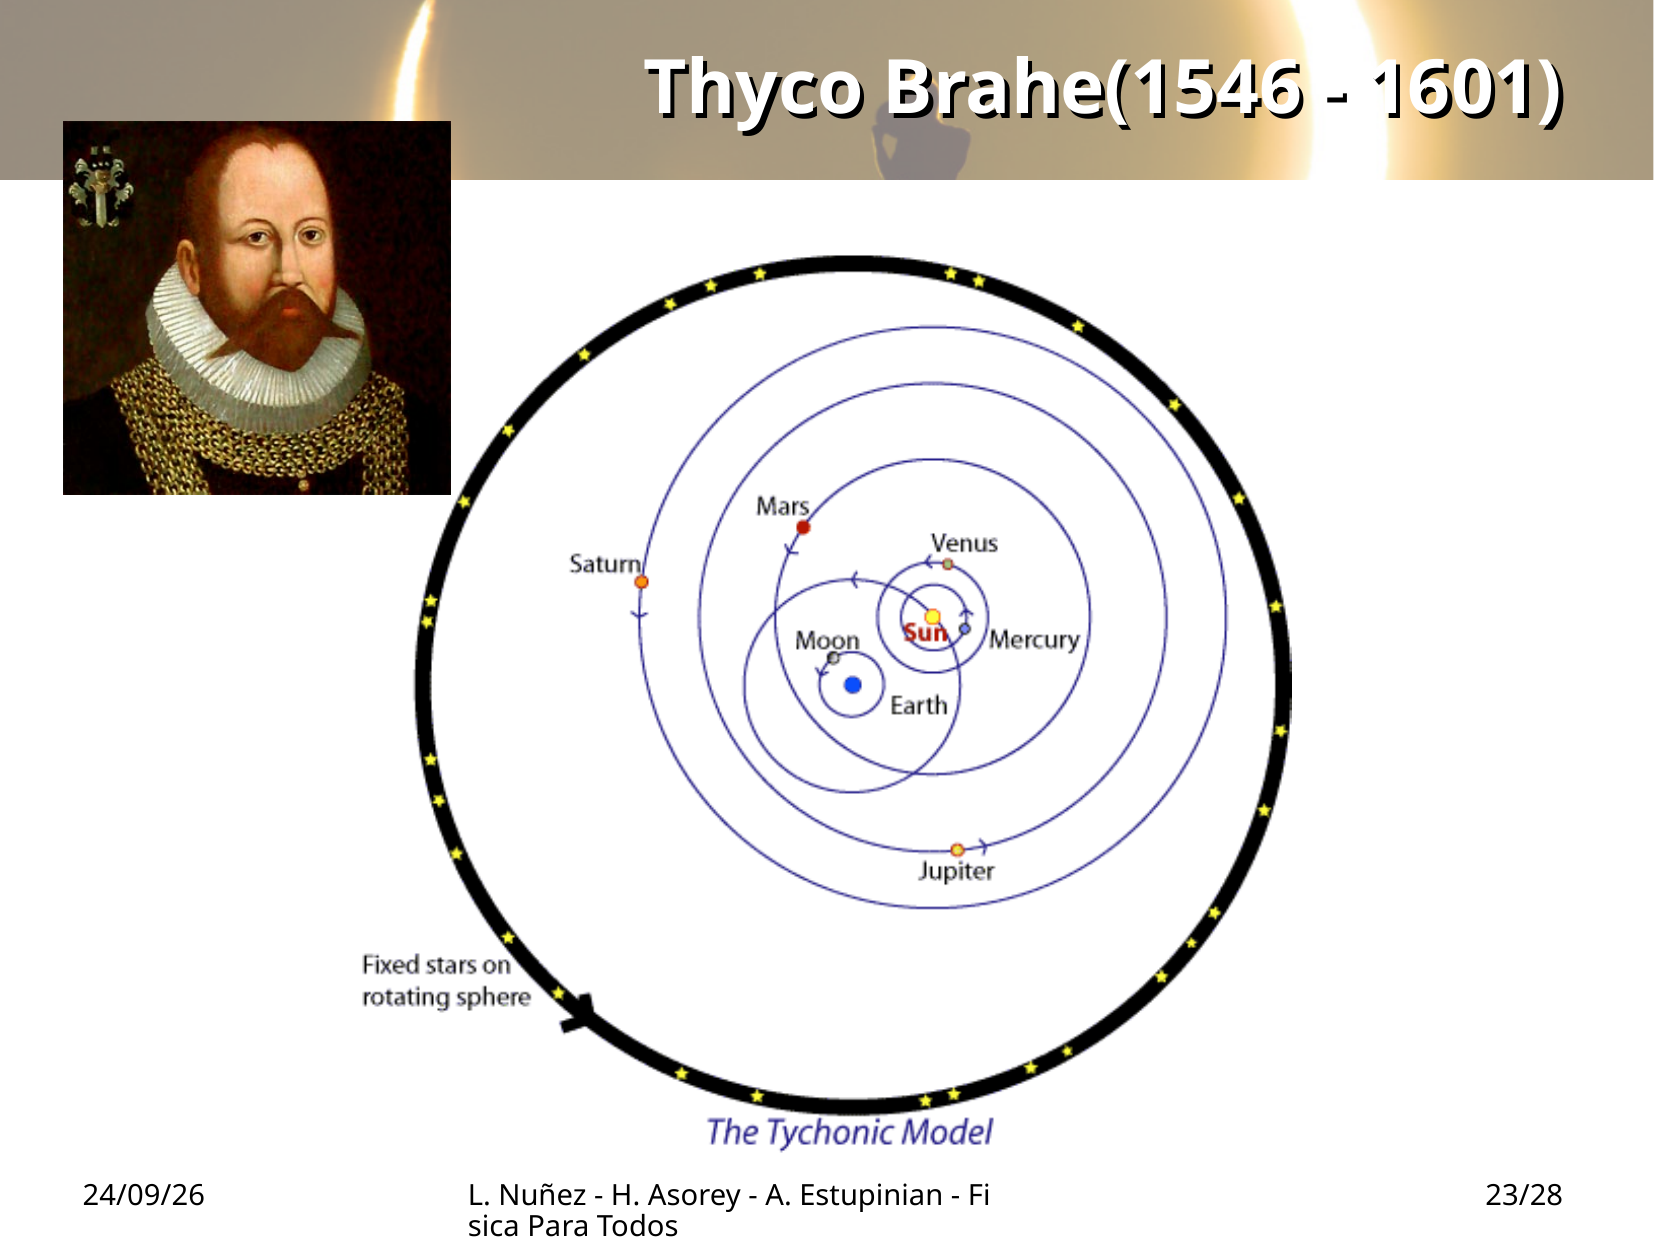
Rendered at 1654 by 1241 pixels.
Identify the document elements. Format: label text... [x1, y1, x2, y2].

picture [0, 0, 1654, 1156]
title Thyco Brahe(1546 - 1601) [75, 19, 1564, 151]
